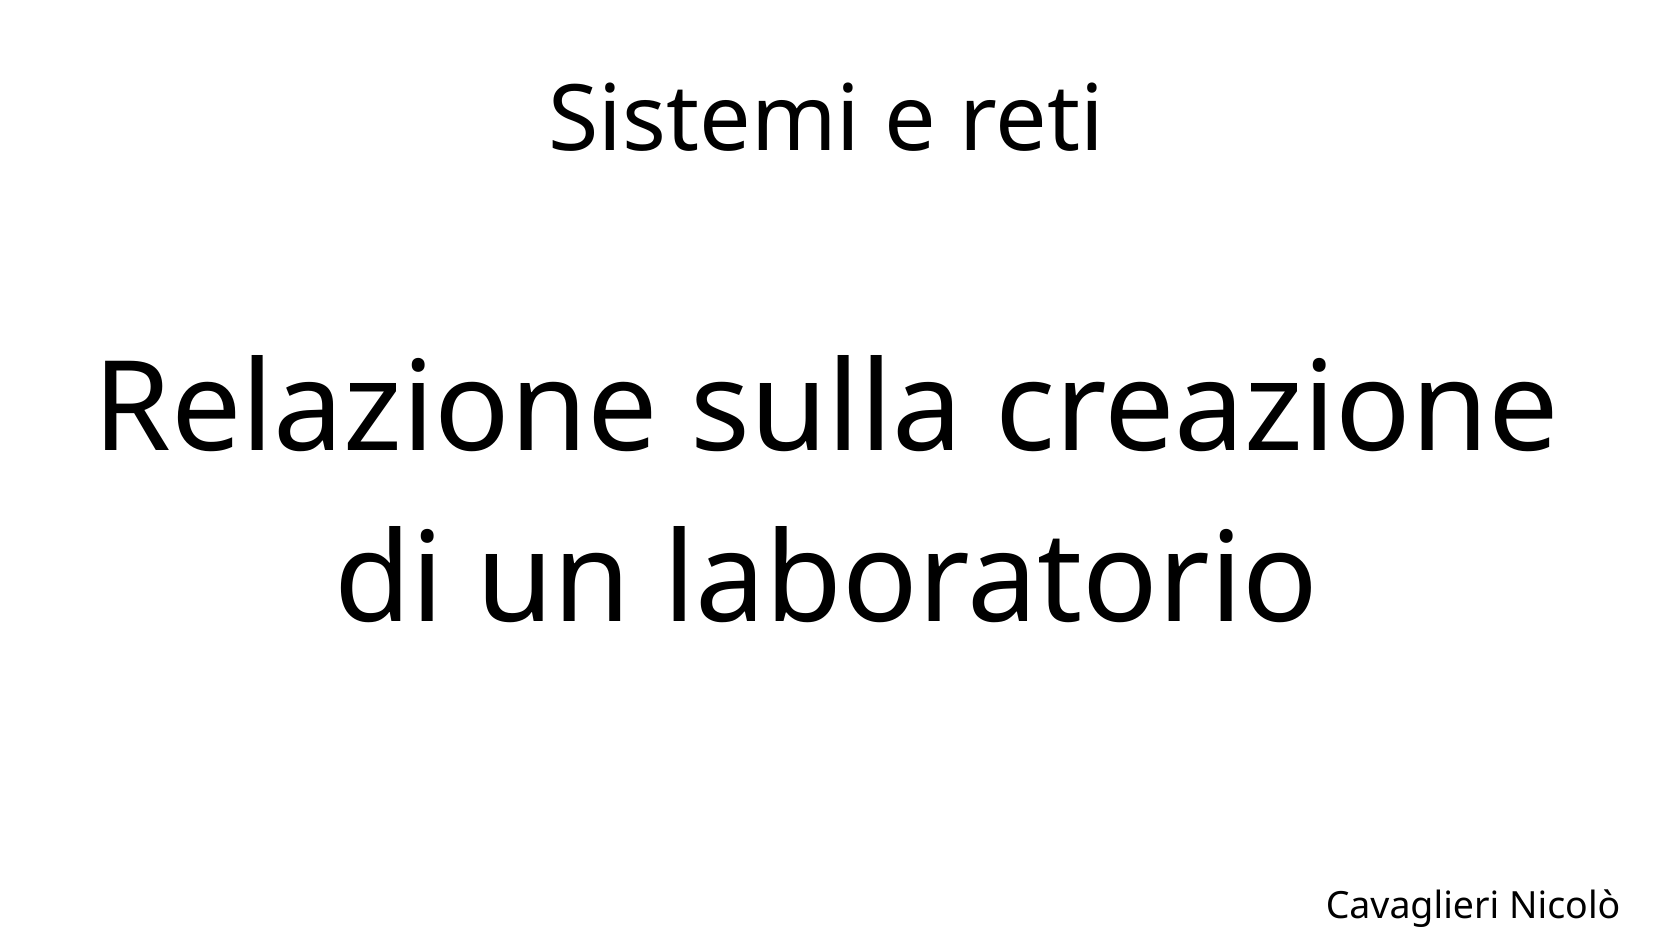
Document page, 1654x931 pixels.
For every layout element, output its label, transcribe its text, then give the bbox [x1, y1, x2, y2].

text_box Cavaglieri Nicolò [1311, 871, 1654, 931]
title Sistemi e reti [82, 37, 1571, 193]
subtitle Relazione sulla creazione di un laboratorio [82, 217, 1571, 758]
